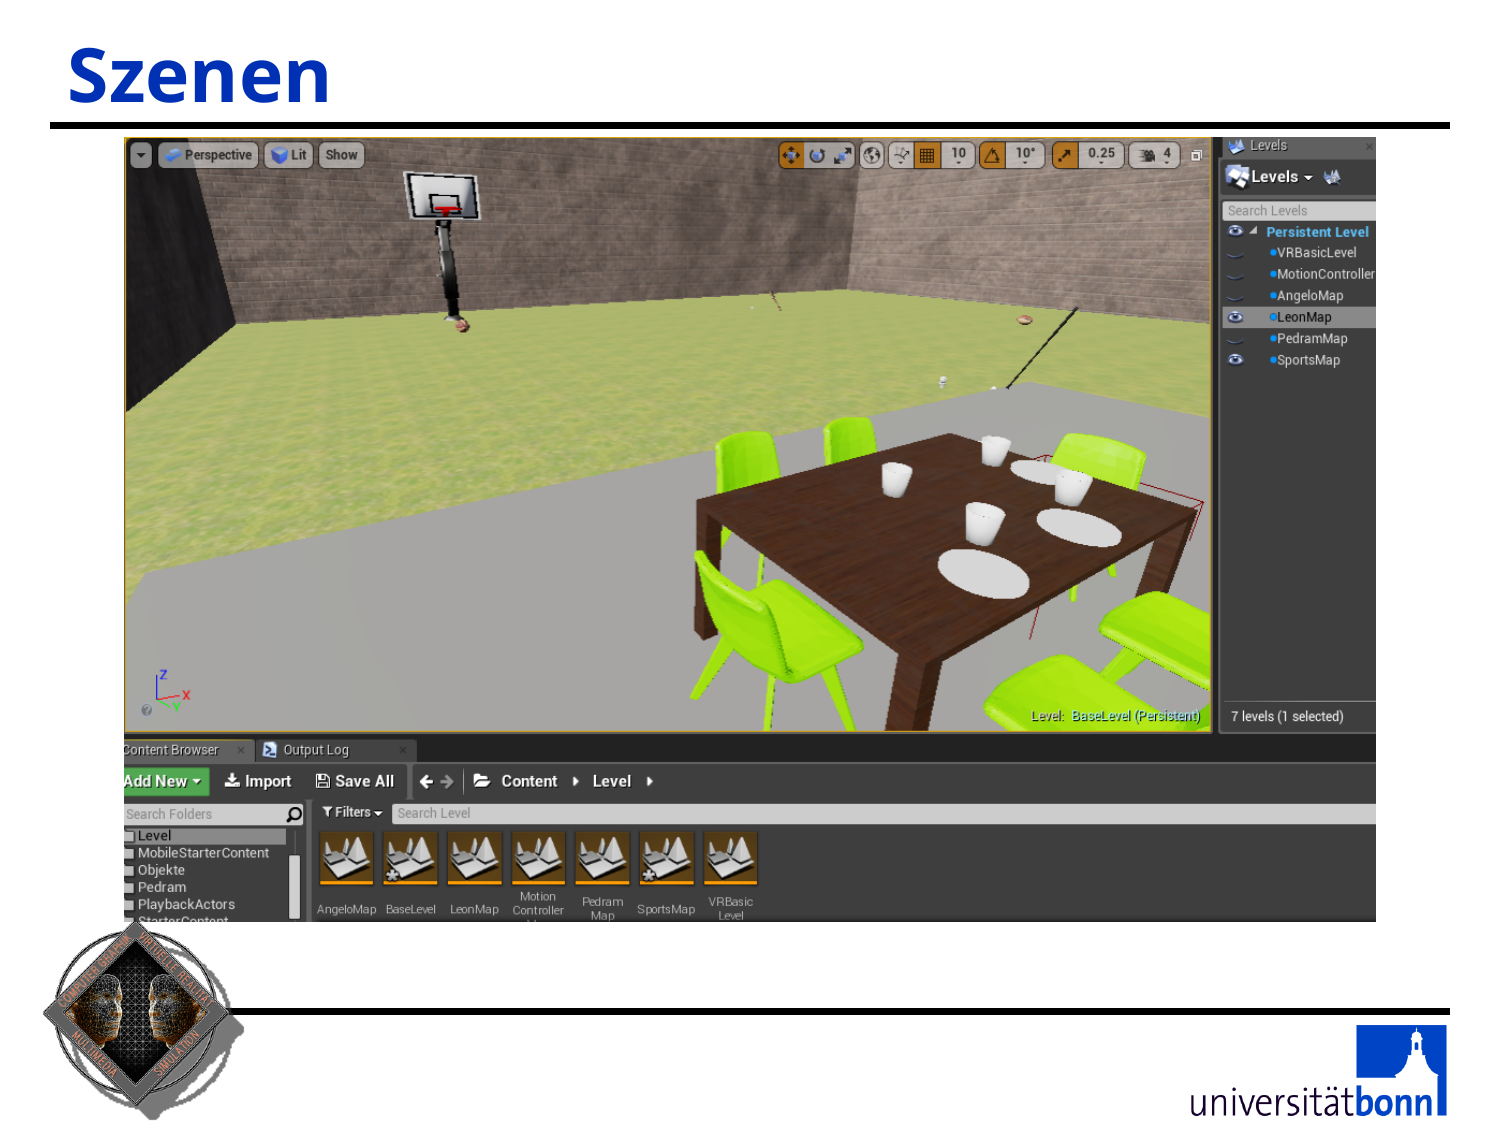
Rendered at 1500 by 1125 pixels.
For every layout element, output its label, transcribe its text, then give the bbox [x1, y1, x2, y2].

title Szenen [53, 18, 1447, 126]
picture [1189, 1023, 1448, 1117]
picture [41, 137, 1376, 1106]
